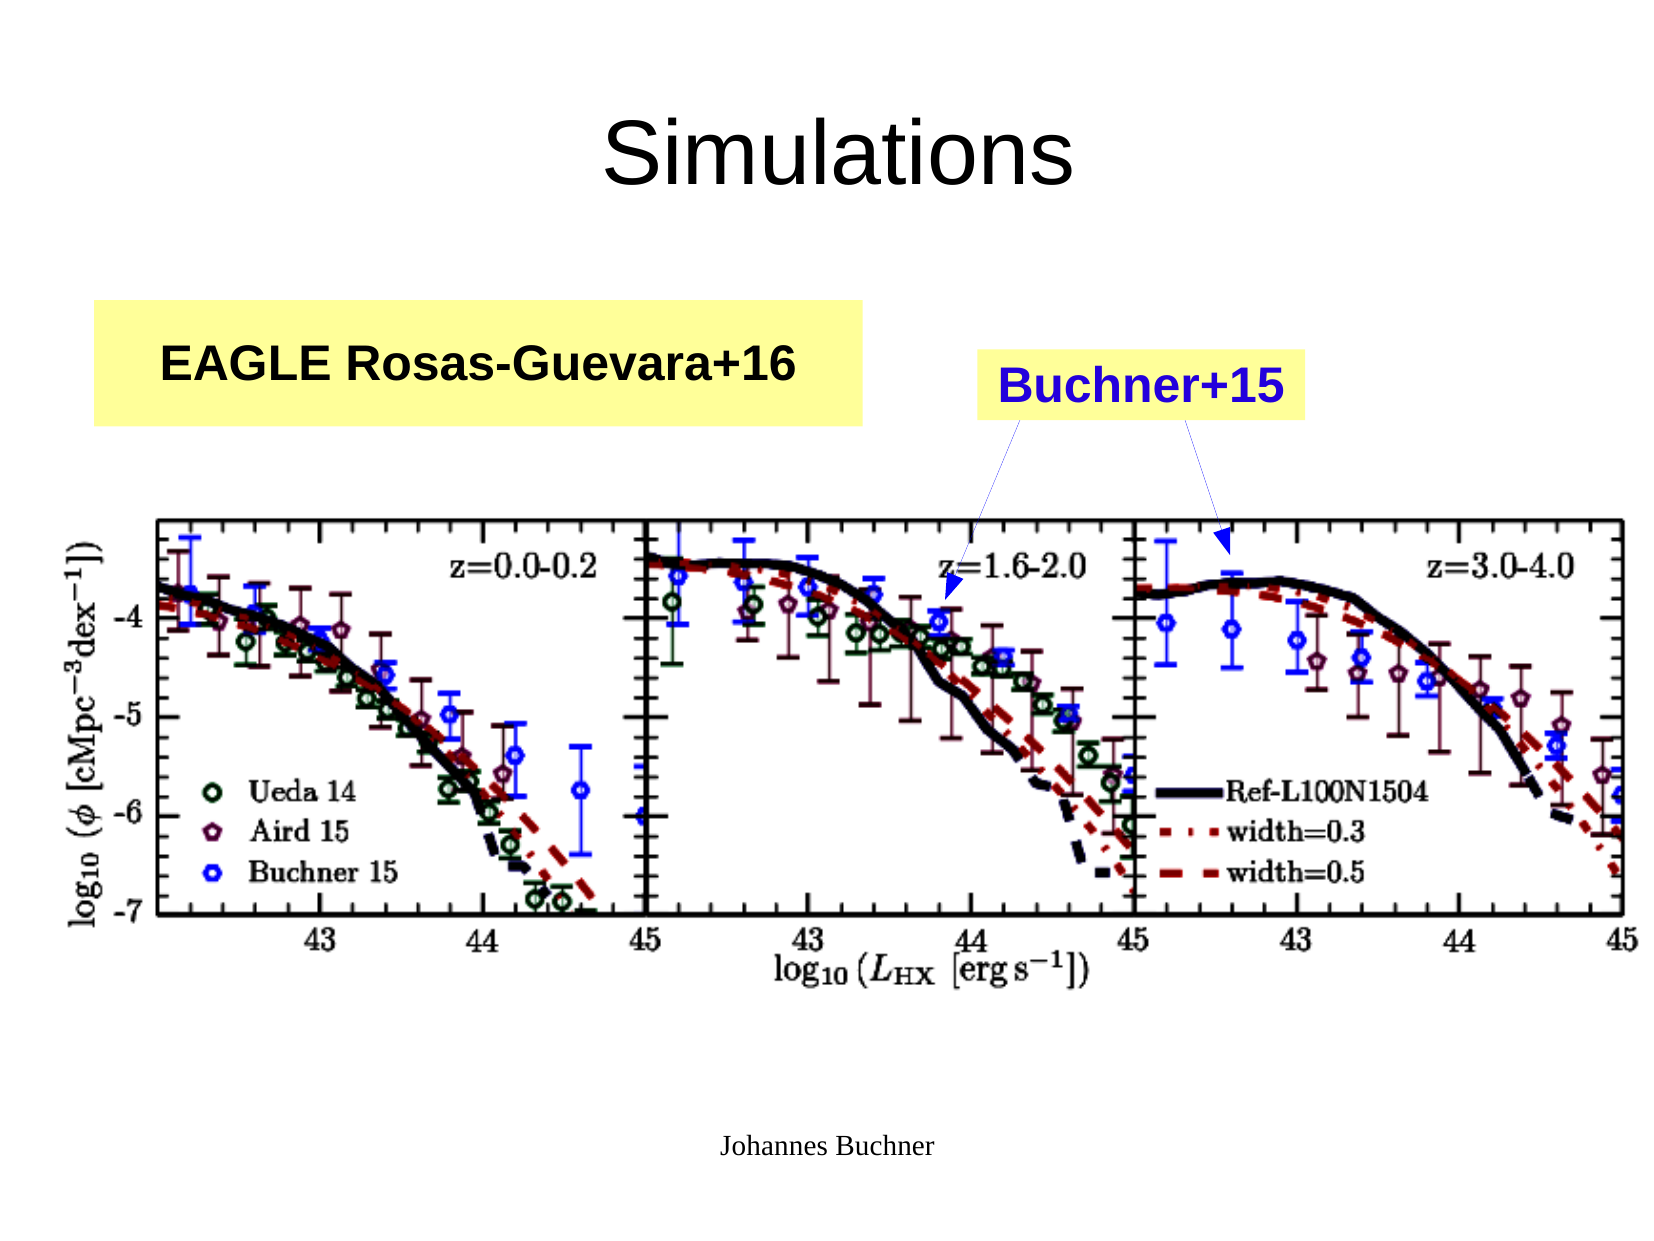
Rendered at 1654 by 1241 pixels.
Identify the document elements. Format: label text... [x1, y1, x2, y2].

text_box Buchner+15 [977, 349, 1306, 421]
text_box EAGLE Rosas-Guevara+16 [94, 300, 863, 427]
title Simulations [53, 7, 1625, 298]
picture [15, 494, 1654, 1027]
